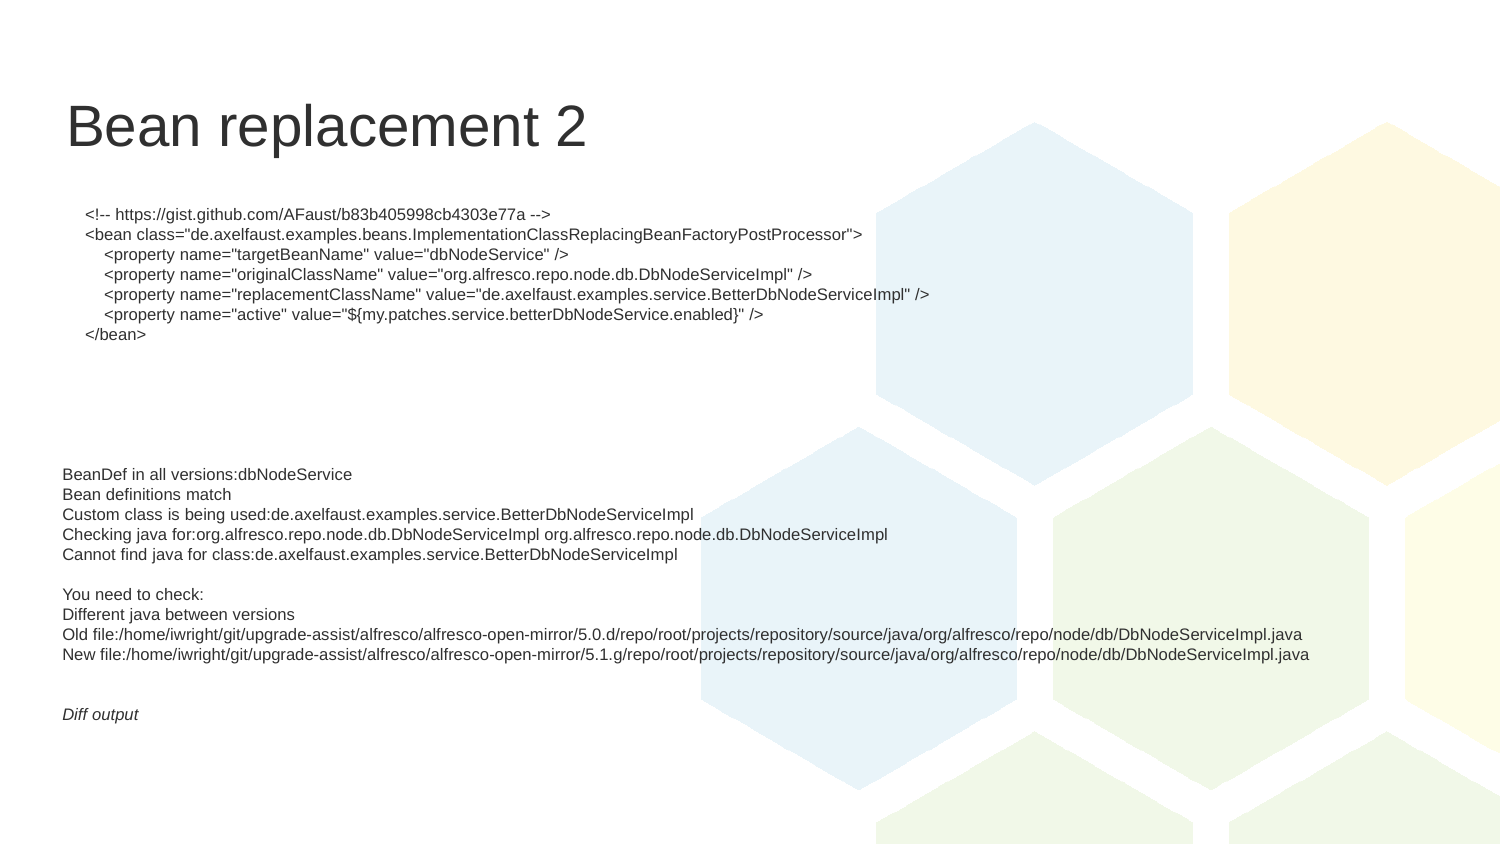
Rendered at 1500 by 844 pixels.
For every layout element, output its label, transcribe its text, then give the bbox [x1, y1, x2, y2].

list <!-- https://gist.github.com/AFaust/b83b405998cb4303e77a --> <bean class="de.axelfaust.examples.beans.ImplementationClassReplacingBeanFactoryPostProcessor"> <property name="targetBeanName" value="dbNodeService" /> <property name="originalClassName" value="org.alfresco.repo.node.db.DbNodeServiceImpl" /> <property name="replacementClassName" value="de.axelfaust.examples.service.BetterDbNodeServiceImpl" /> <property name="active" value="${my.patches.service.betterDbNodeService.enabled}" /> </bean> [51, 189, 1411, 367]
title Bean replacement 2 [51, 72, 1449, 167]
picture [0, 0, 1500, 844]
list BeanDef in all versions:dbNodeService Bean definitions match Custom class is being used:de.axelfaust.examples.service.BetterDbNodeServiceImpl Checking java for:org.alfresco.repo.node.db.DbNodeServiceImpl org.alfresco.repo.node.db.DbNodeServiceImpl Cannot find java for class:de.axelfaust.examples.service.BetterDbNodeServiceImpl You need to check: Different java between versions Old file:/home/iwright/git/upgrade-assist/alfresco/alfresco-open-mirror/5.0.d/repo/root/projects/repository/source/java/org/alfresco/repo/node/db/DbNodeServiceImpl.java New file:/home/iwright/git/upgrade-assist/alfresco/alfresco-open-mirror/5.1.g/repo/root/projects/repository/source/java/org/alfresco/repo/node/db/DbNodeServiceImpl.java Diff output [47, 448, 1408, 780]
